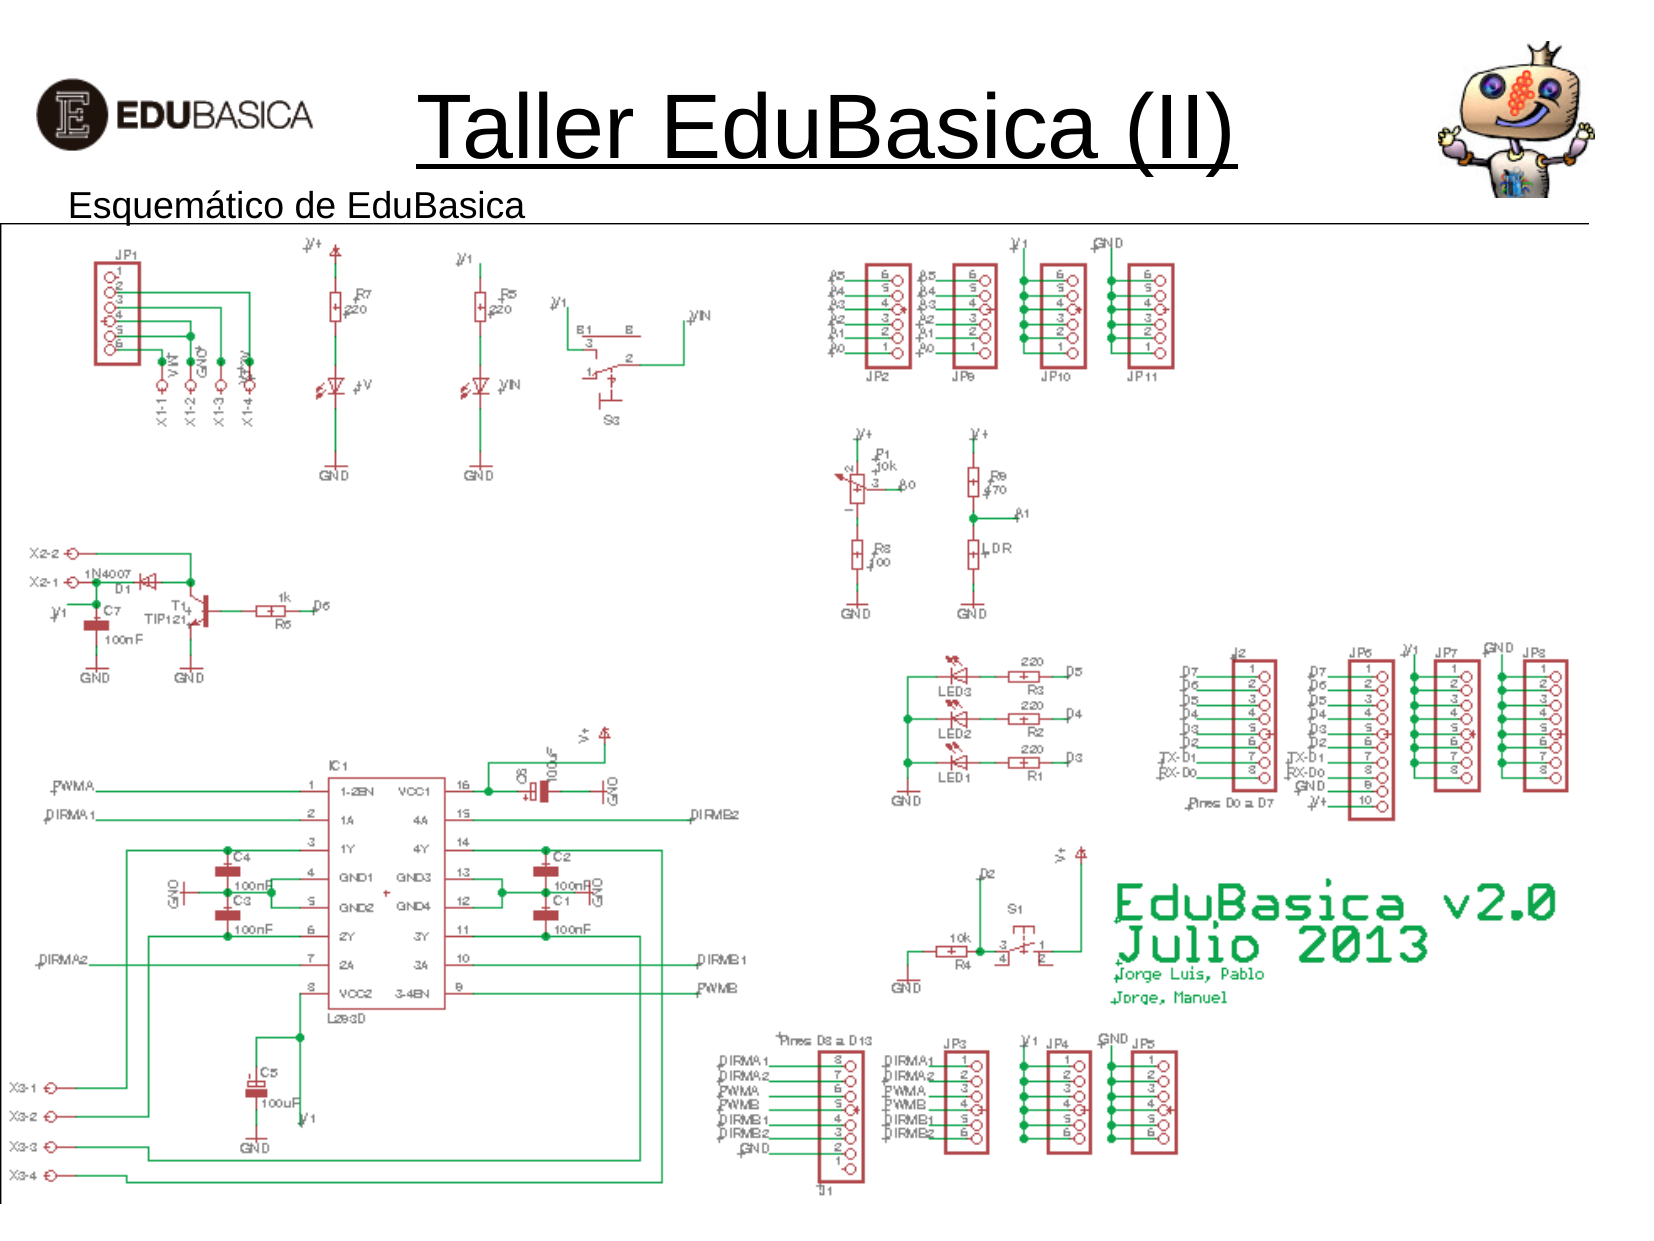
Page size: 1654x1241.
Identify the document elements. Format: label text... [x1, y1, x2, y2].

title Taller EduBasica (II) [82, 23, 1571, 223]
picture [1438, 41, 1595, 198]
picture [35, 77, 316, 154]
text_box Esquemático de EduBasica [53, 177, 541, 234]
picture [0, 223, 1589, 1204]
